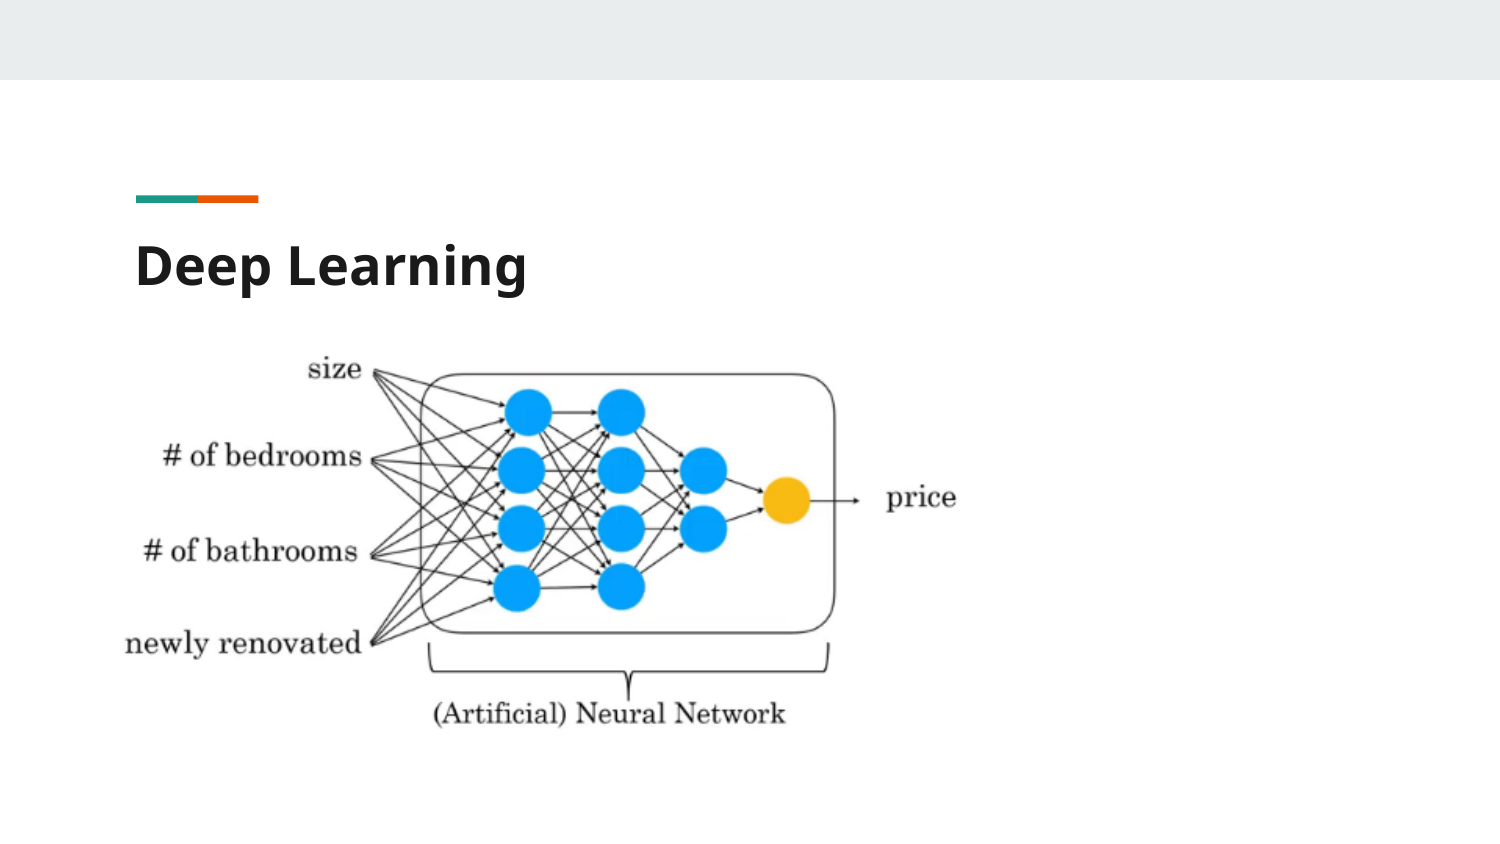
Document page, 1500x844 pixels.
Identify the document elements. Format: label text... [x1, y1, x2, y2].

title Deep Learning [119, 216, 1381, 305]
picture [120, 344, 968, 739]
